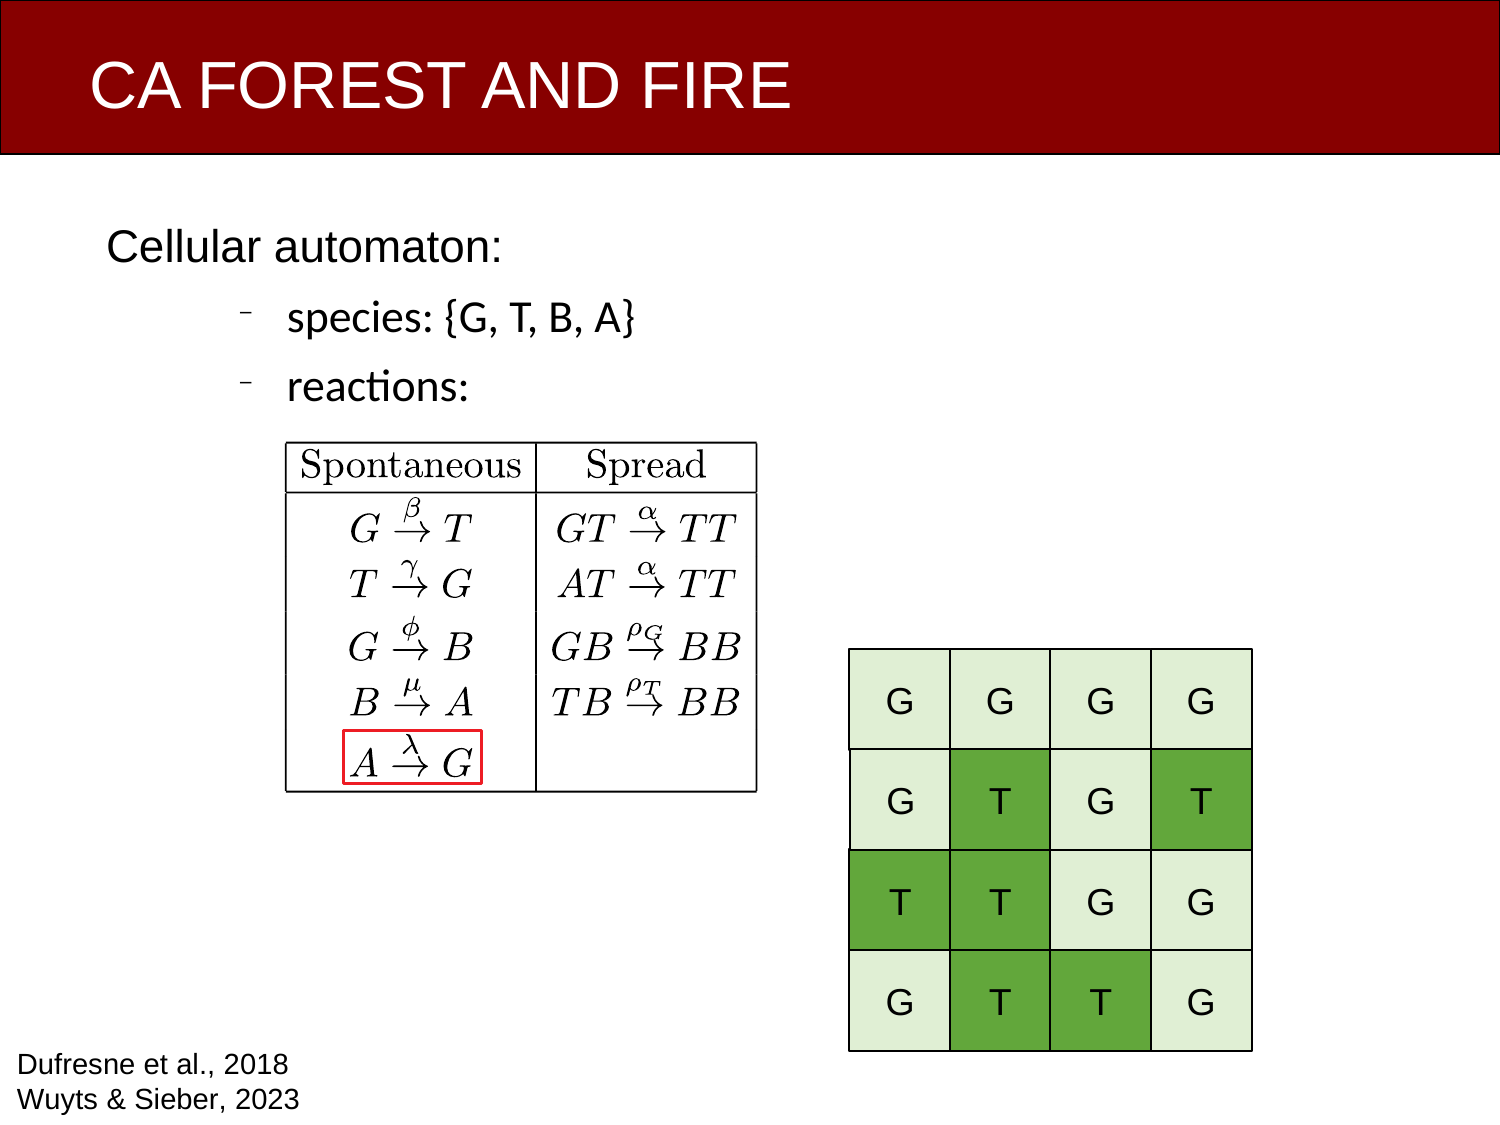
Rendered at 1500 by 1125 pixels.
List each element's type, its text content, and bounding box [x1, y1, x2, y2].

text_box T [949, 952, 1050, 1052]
text_box G [849, 952, 949, 1052]
text_box [0, 0, 1500, 154]
text_box G [1150, 952, 1252, 1052]
text_box Dufresne et al., 2018 Wuyts & Sieber, 2023 [2, 1038, 442, 1125]
title CA FOREST AND FIRE [74, 3, 1425, 160]
list Cellular automaton: species: {G, T, B, A} reactions: [75, 209, 1425, 952]
text_box T [1050, 952, 1150, 1052]
